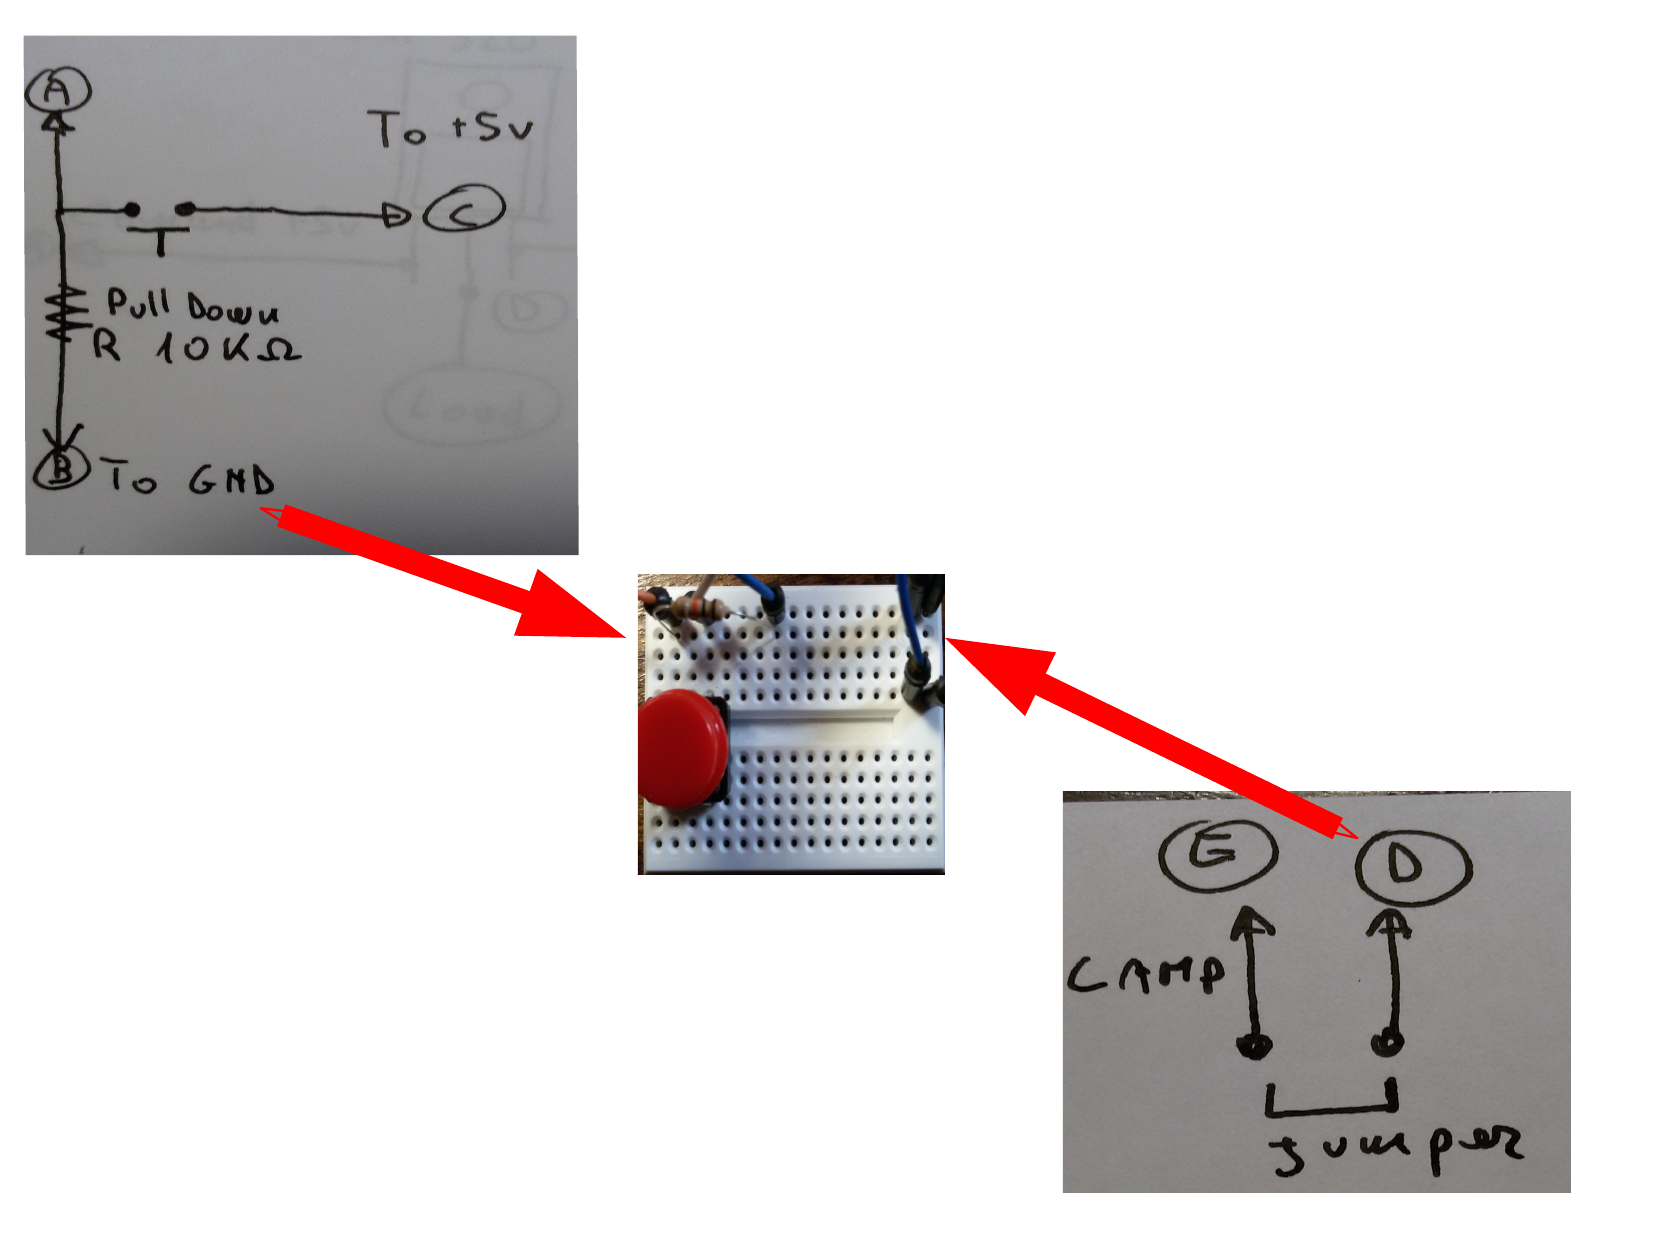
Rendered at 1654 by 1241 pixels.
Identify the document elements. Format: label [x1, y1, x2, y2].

picture [23, 35, 579, 556]
picture [1062, 791, 1571, 1193]
picture [1337, 826, 1348, 834]
picture [270, 511, 282, 518]
picture [637, 574, 945, 875]
